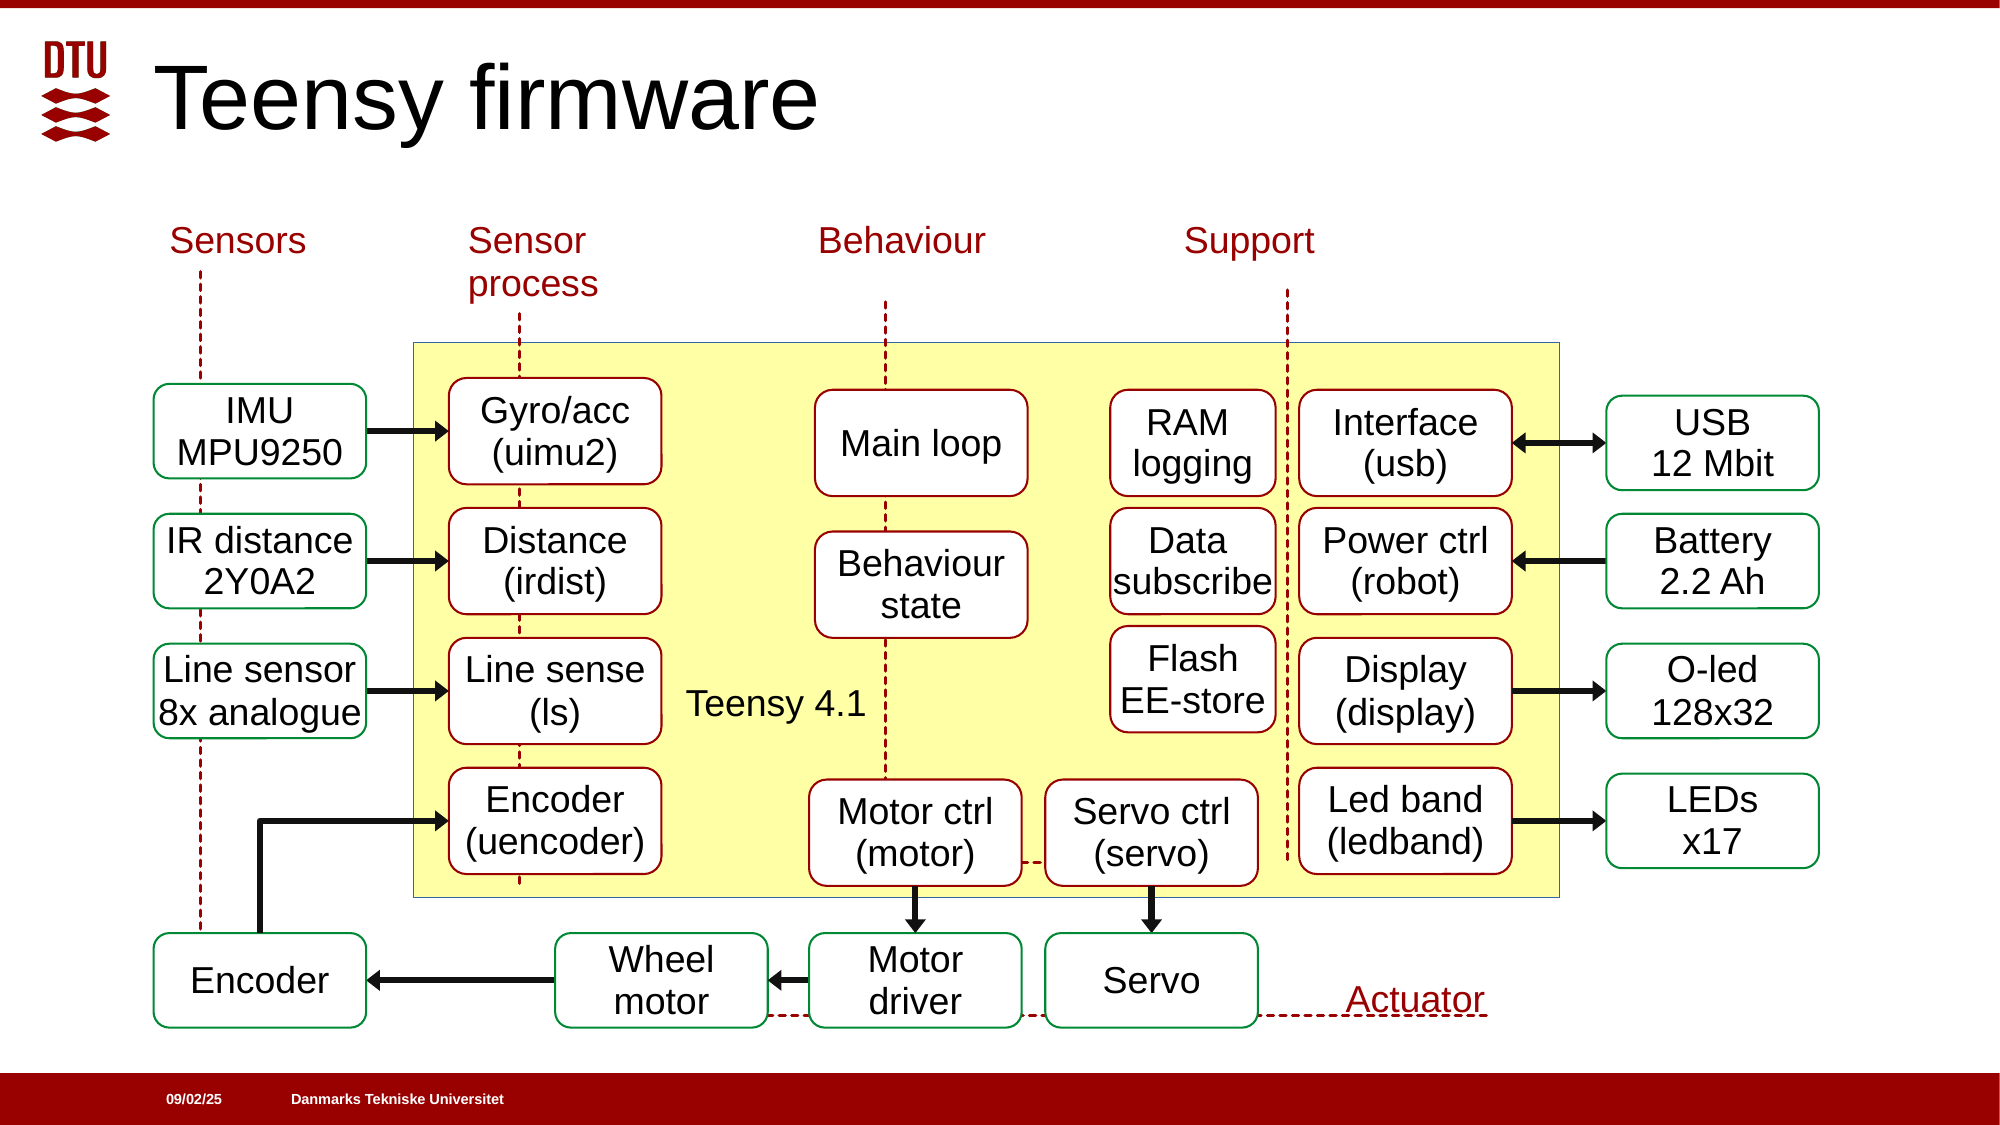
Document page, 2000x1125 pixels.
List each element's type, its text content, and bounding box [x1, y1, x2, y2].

text_box Motor ctrl (motor) [809, 779, 1022, 886]
text_box IR distance 2Y0A2 [153, 513, 367, 609]
text_box Line sense (ls) [448, 637, 662, 745]
text_box Main loop [814, 389, 1028, 497]
text_box Flash EE-store [1110, 625, 1276, 733]
text_box Encoder [153, 933, 367, 1028]
text_box Behaviour [803, 212, 1002, 270]
text_box Behaviour state [814, 531, 1028, 638]
text_box Sensor process [453, 212, 615, 312]
text_box Display (display) [1299, 637, 1512, 745]
title Teensy firmware [153, 46, 1900, 192]
text_box Distance (irdist) [448, 507, 662, 615]
text_box LEDs x17 [1606, 773, 1819, 869]
text_box [413, 342, 1560, 898]
text_box O-led 128x32 [1606, 643, 1819, 739]
text_box Power ctrl (robot) [1299, 507, 1512, 615]
text_box Interface (usb) [1299, 389, 1512, 497]
text_box Encoder (uencoder) [448, 767, 662, 875]
text_box Battery 2.2 Ah [1606, 513, 1819, 609]
text_box Servo ctrl (servo) [1045, 779, 1258, 886]
text_box RAM logging [1110, 389, 1276, 497]
text_box Wheel motor [555, 933, 768, 1028]
text_box Actuator [1330, 970, 1501, 1028]
text_box IMU MPU9250 [153, 383, 367, 479]
text_box Data subscribe [1110, 507, 1276, 615]
text_box Support [1169, 212, 1331, 270]
text_box USB 12 Mbit [1606, 395, 1819, 491]
text_box Sensors [154, 212, 322, 270]
text_box Motor driver [809, 933, 1022, 1028]
text_box Teensy 4.1 [670, 675, 957, 733]
text_box Line sensor 8x analogue [153, 643, 367, 739]
text_box Gyro/acc (uimu2) [448, 377, 662, 485]
text_box Servo [1045, 933, 1258, 1028]
text_box Led band (ledband) [1299, 767, 1512, 875]
